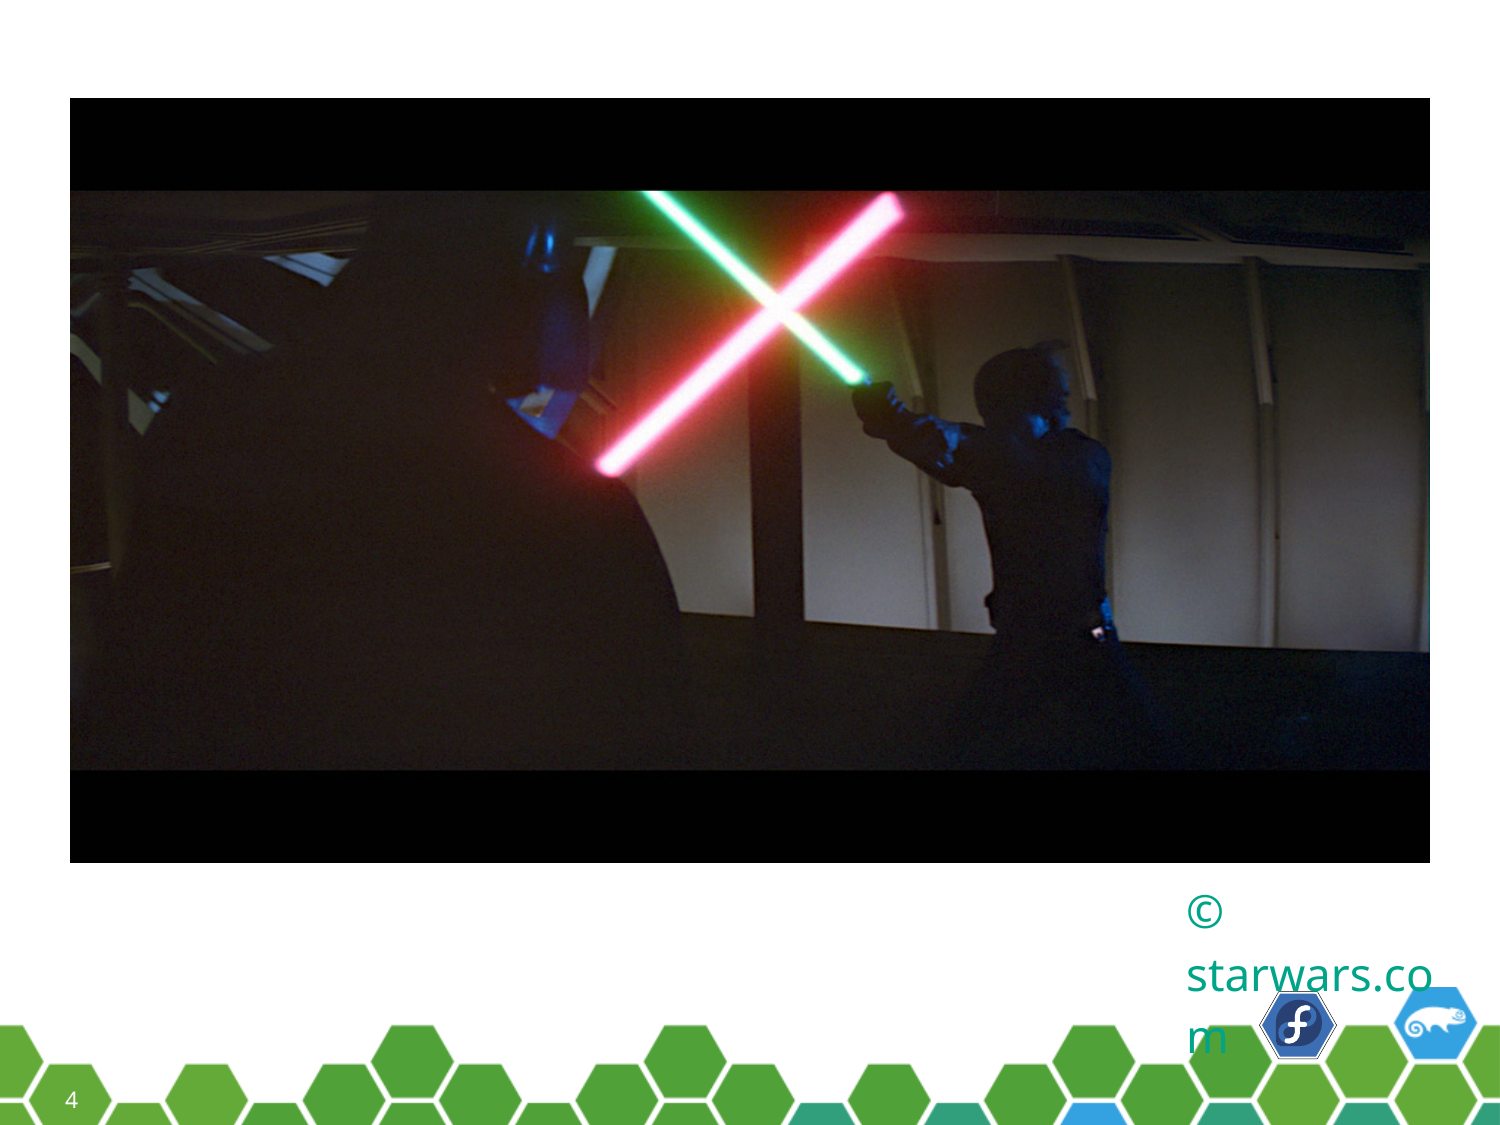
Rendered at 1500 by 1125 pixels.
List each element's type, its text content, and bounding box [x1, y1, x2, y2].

picture [70, 98, 1430, 863]
picture [0, 987, 1500, 1125]
list © starwars.com [1157, 879, 1448, 945]
